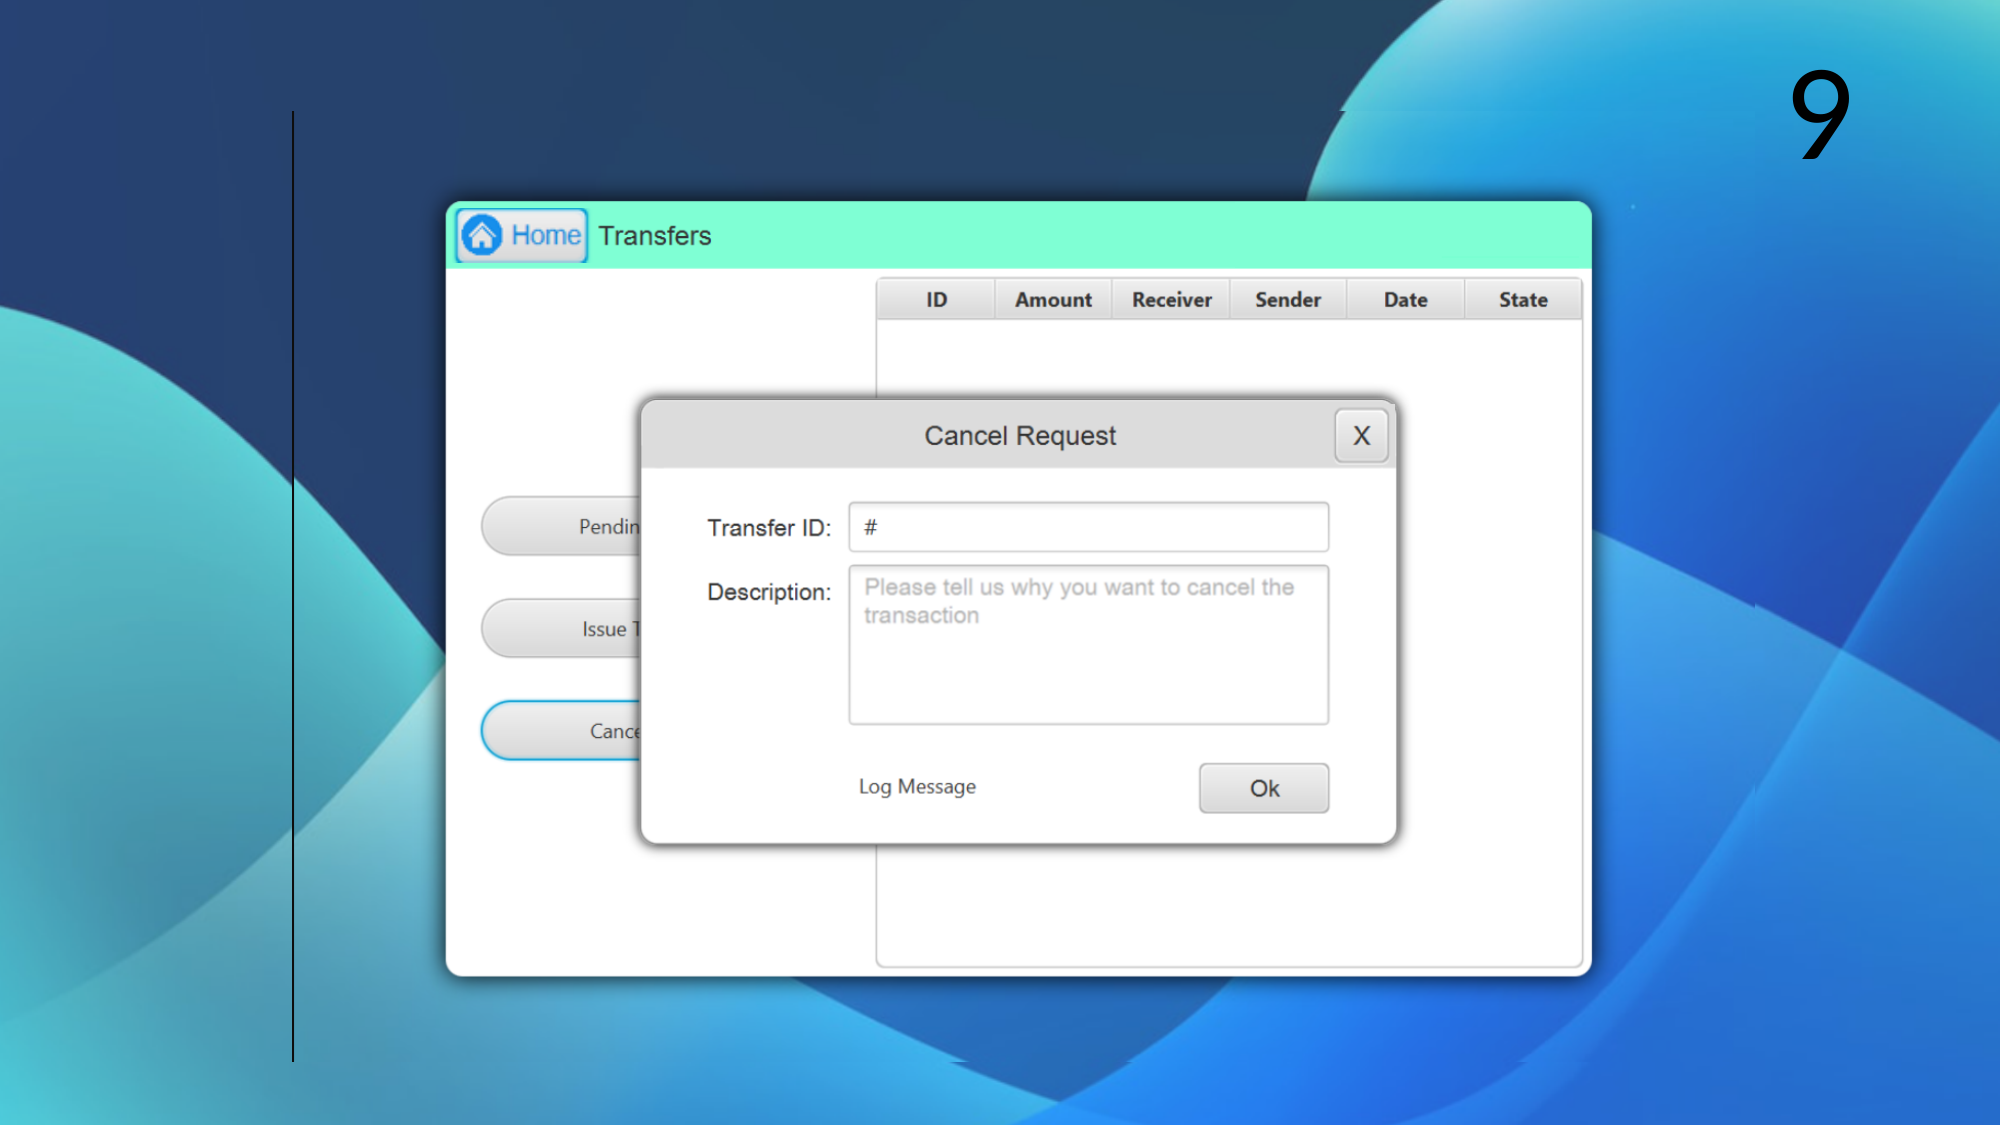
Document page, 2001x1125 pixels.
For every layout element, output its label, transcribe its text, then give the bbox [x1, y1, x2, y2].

picture [0, 0, 2000, 1125]
text_box 9 [1769, 14, 1874, 197]
